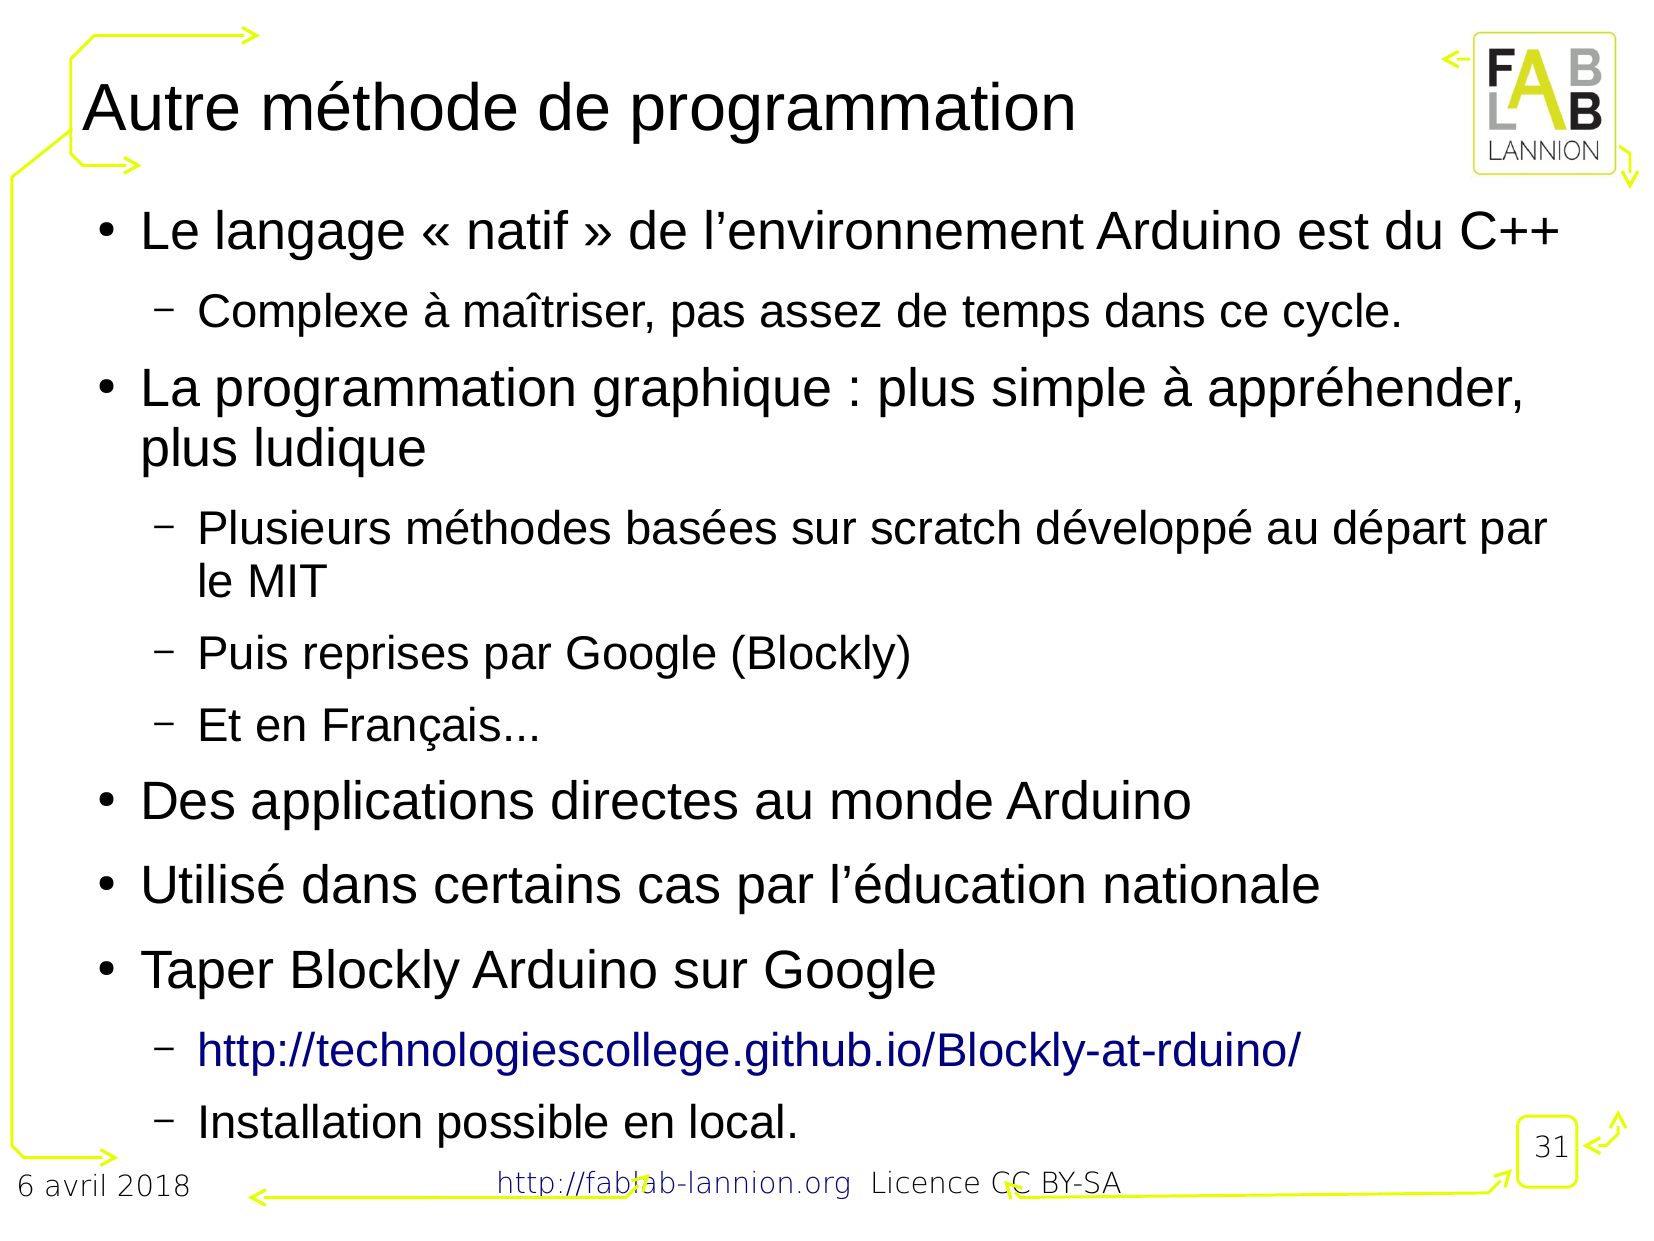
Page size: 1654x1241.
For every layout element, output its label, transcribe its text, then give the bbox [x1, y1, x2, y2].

title Autre méthode de programmation [82, 49, 1441, 166]
picture [1470, 29, 1619, 178]
list Le langage « natif » de l’environnement Arduino est du C++ Complexe à maîtriser, pas assez de temps dans ce cycle. La programmation graphique : plus simple à appréhender, plus ludique Plusieurs méthodes basées sur scratch développé au départ par le MIT Puis reprises par Google (Blockly) Et en Français... Des applications directes au monde Arduino Utilisé dans certains cas par l’éducation nationale Taper Blockly Arduino sur Google http://technologiescollege.github.io/Blockly-at-rduino/ Installation possible en local. [82, 200, 1571, 1170]
